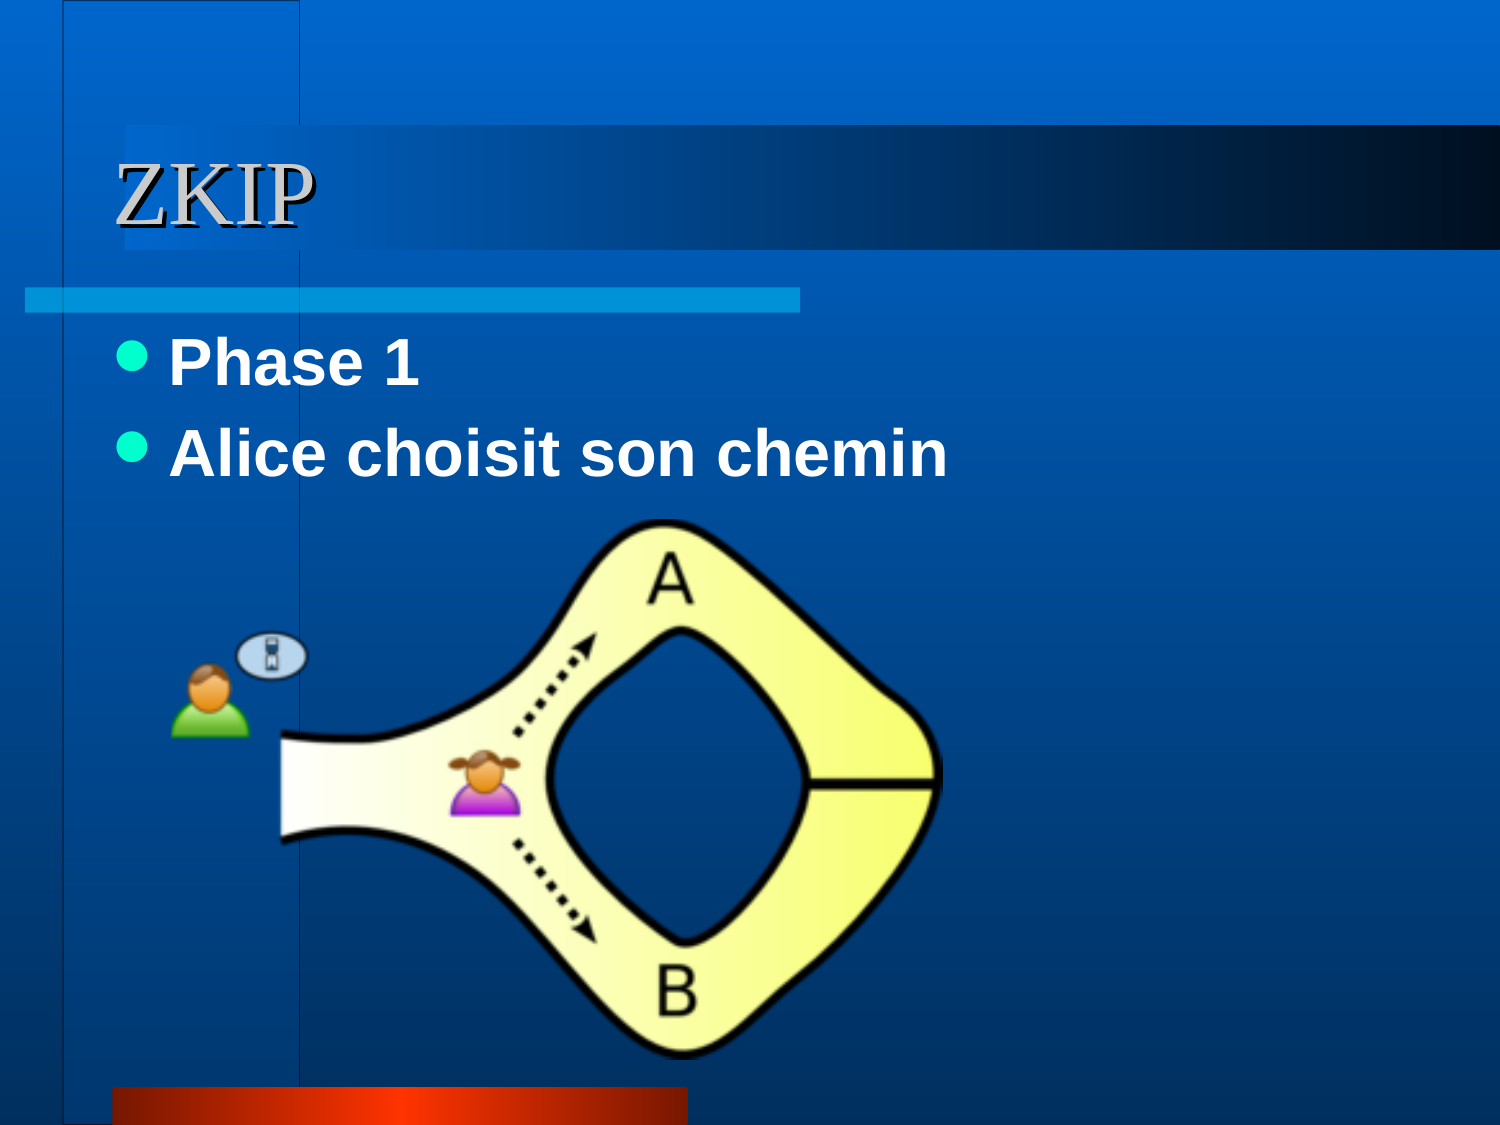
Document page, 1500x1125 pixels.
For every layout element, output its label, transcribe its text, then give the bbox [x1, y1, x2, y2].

title ZKIP [112, 83, 1388, 304]
list Phase 1 Alice choisit son chemin [112, 324, 1388, 1005]
picture [171, 519, 943, 1060]
